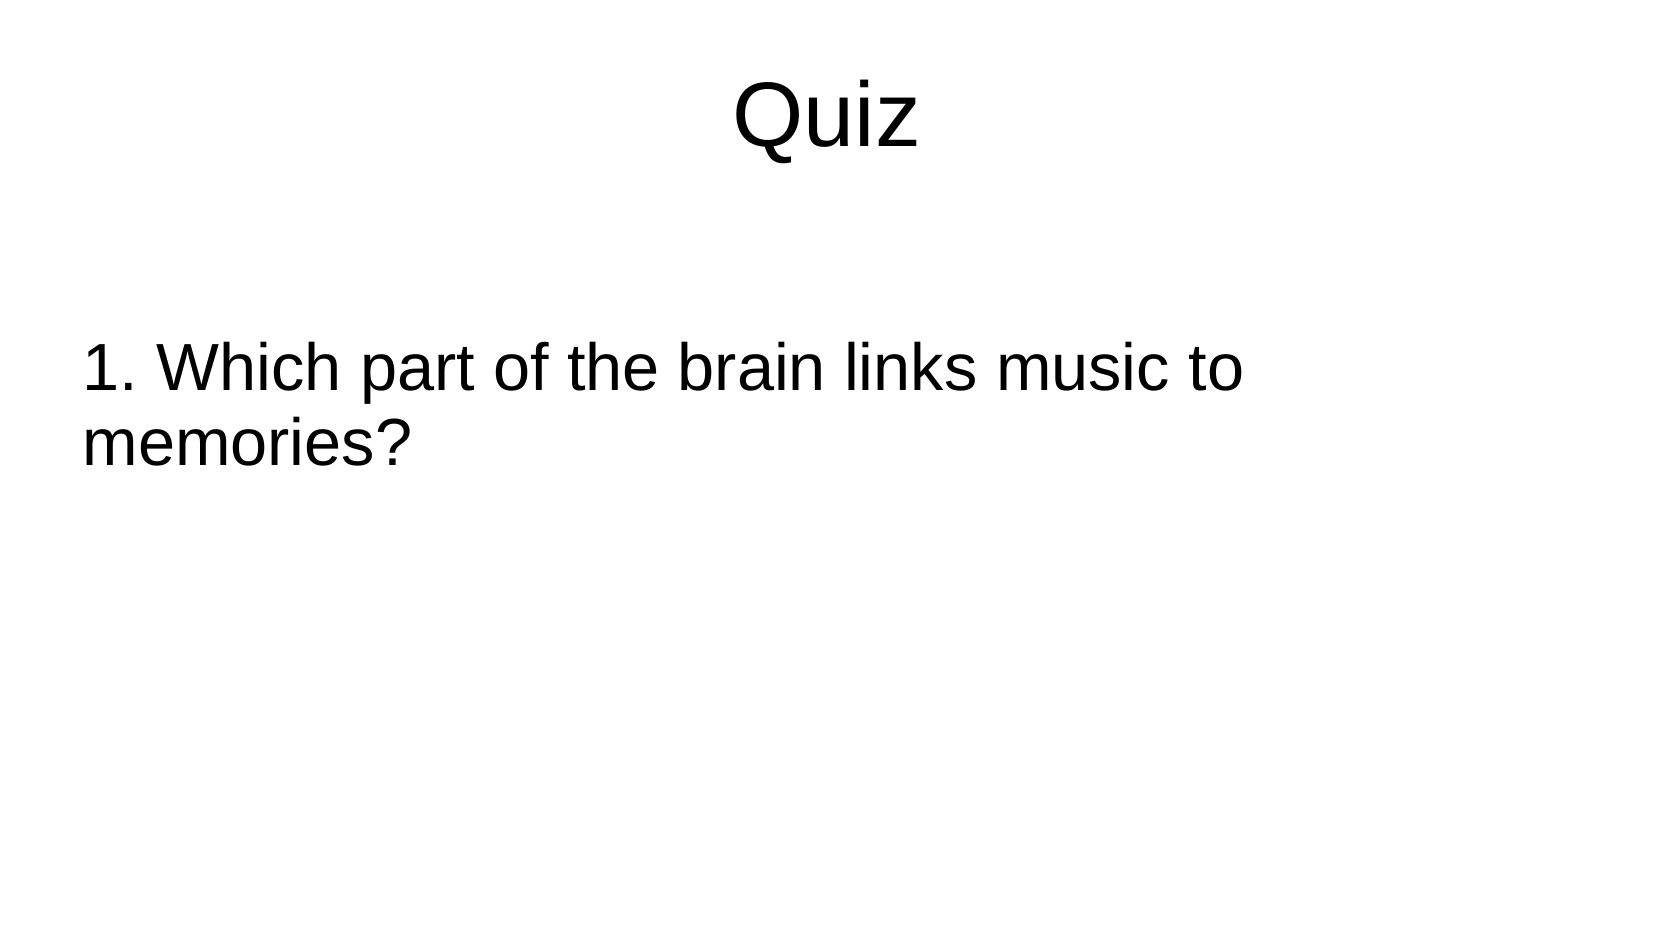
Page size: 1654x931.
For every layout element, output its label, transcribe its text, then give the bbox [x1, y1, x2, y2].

title Quiz [82, 37, 1571, 193]
list 1. Which part of the brain links music to memories? [82, 330, 1571, 526]
